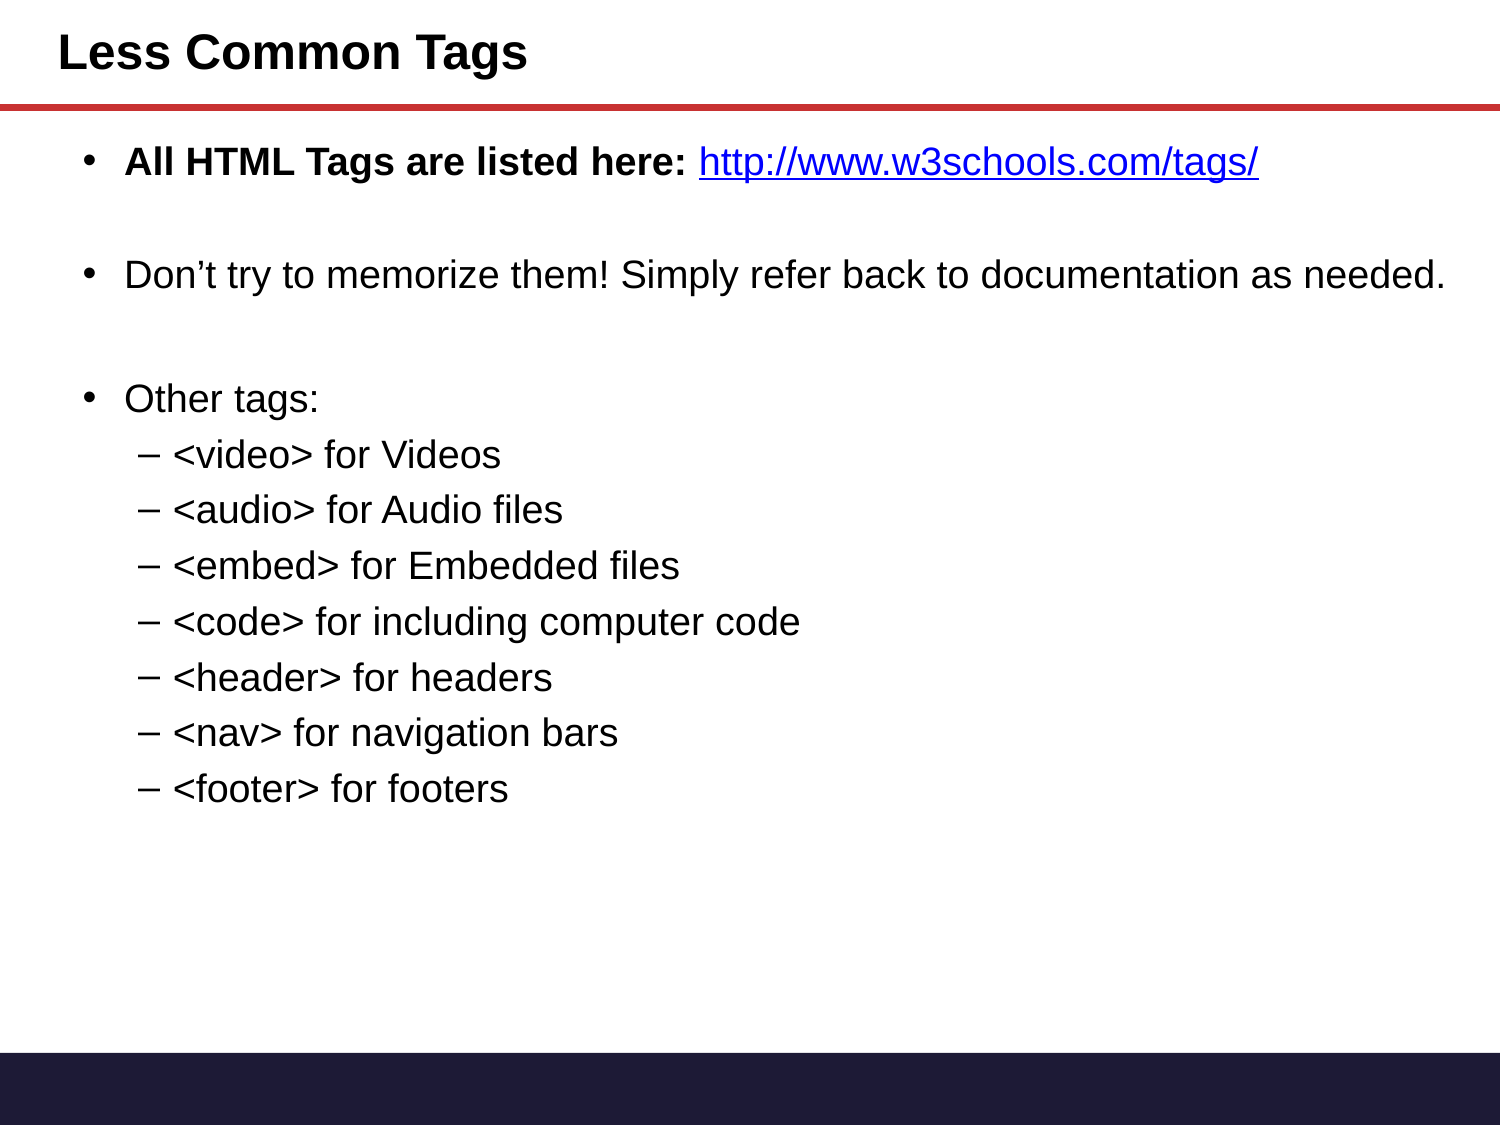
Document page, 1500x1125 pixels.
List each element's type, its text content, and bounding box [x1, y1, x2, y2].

title Less Common Tags [50, 0, 1175, 108]
text_box All HTML Tags are listed here: http://www.w3schools.com/tags/ Don’t try to memorize them! Simply refer back to documentation as needed. Other tags: <video> for Videos <audio> for Audio files <embed> for Embedded files <code> for including computer code <header> for headers <nav> for navigation bars <footer> for footers [74, 128, 1500, 845]
